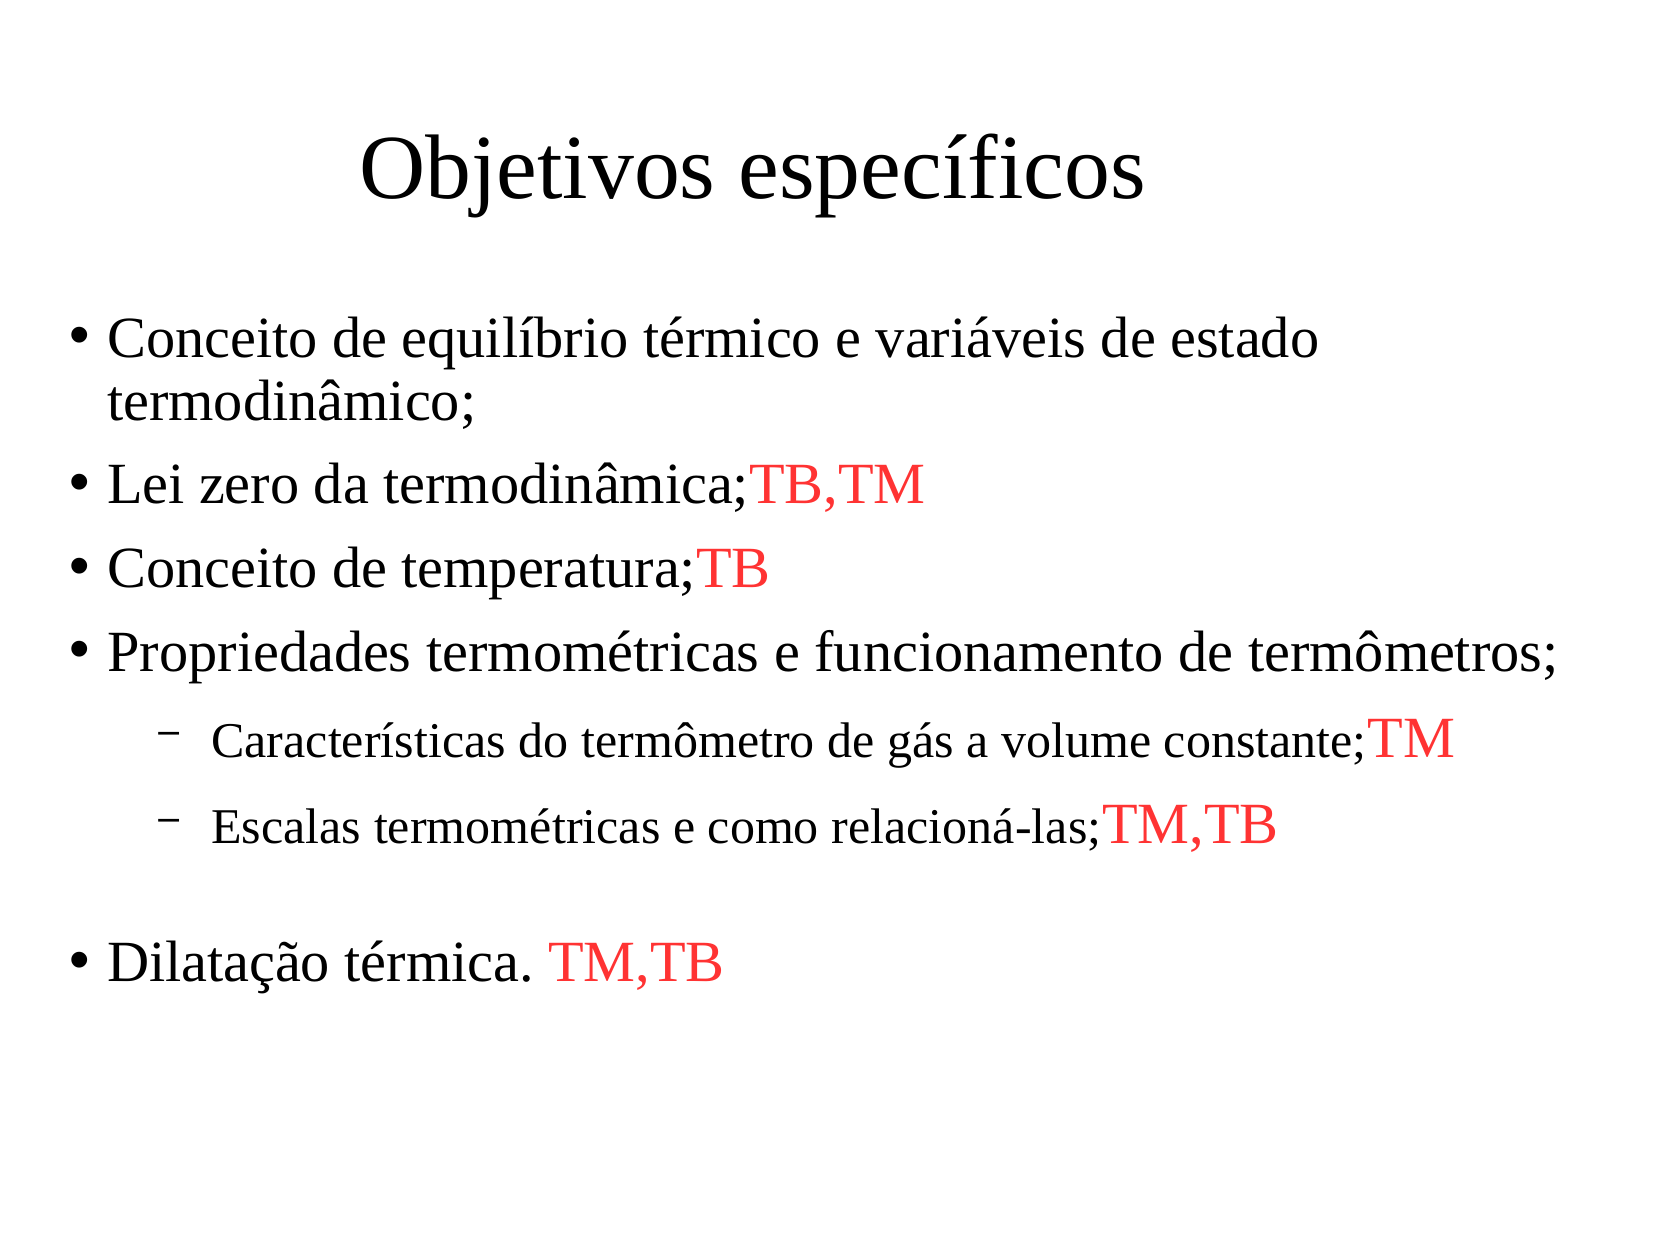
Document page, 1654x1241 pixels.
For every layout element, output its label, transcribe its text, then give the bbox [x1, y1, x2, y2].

title Objetivos específicos [344, 59, 1365, 278]
list Conceito de equilíbrio térmico e variáveis de estado termodinâmico; Lei zero da termodinâmica;TB,TM Conceito de temperatura;TB Propriedades termométricas e funcionamento de termômetros; Características do termômetro de gás a volume constante;TM Escalas termométricas e como relacioná-las;TM,TB Dilatação térmica. TM,TB [54, 299, 1630, 1014]
